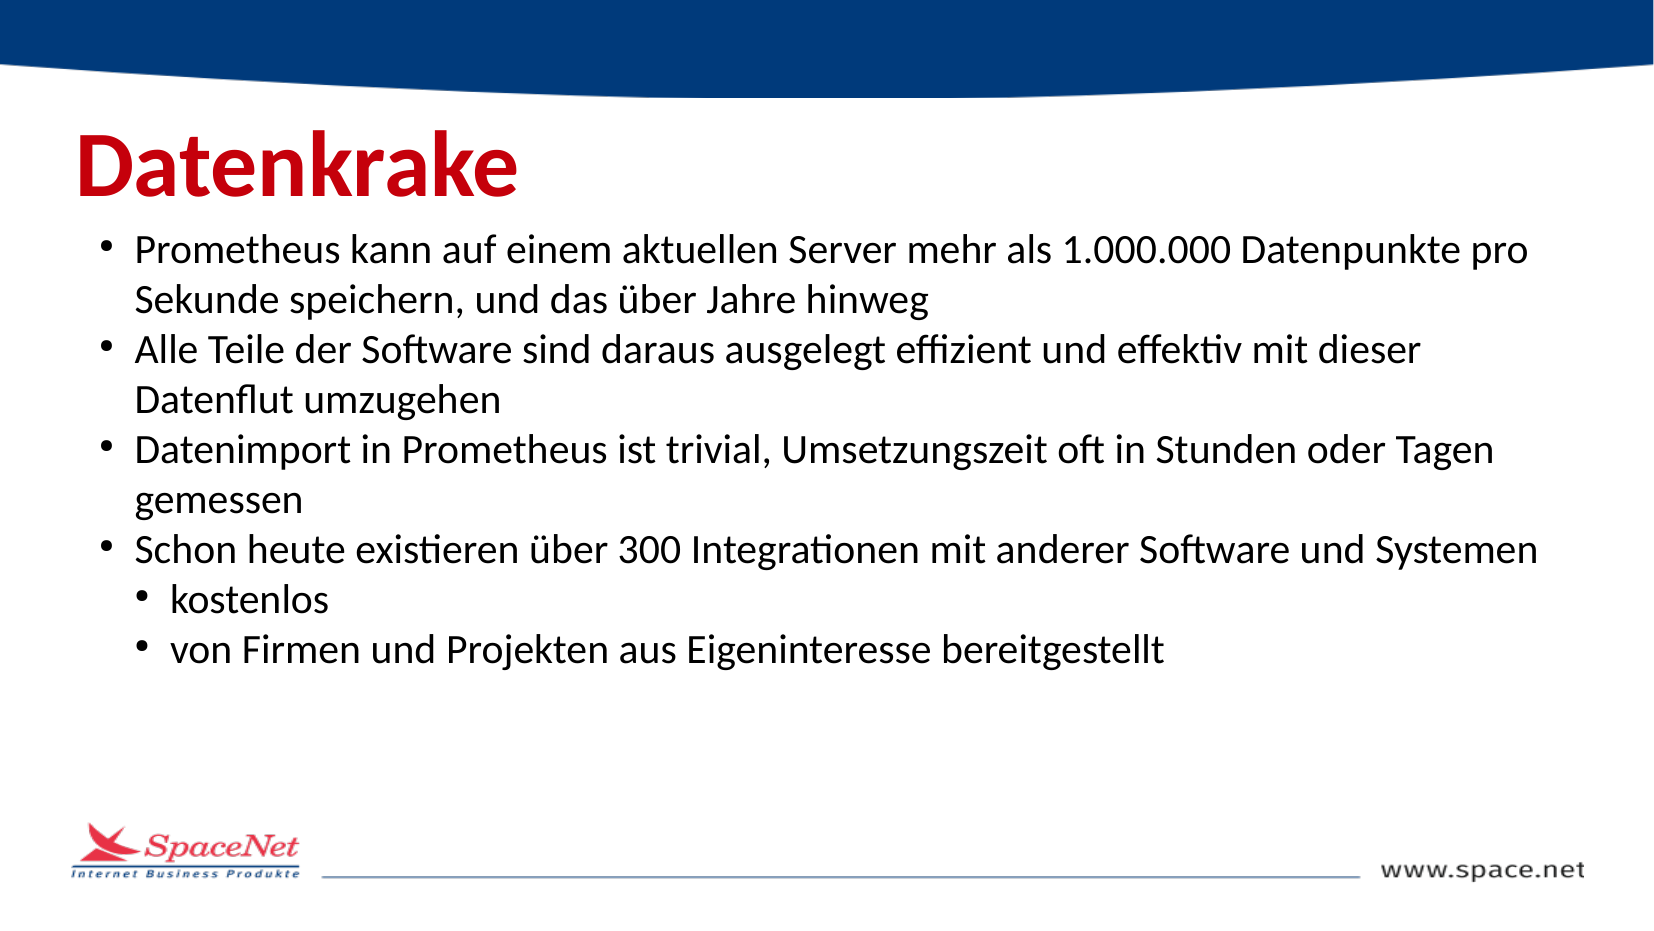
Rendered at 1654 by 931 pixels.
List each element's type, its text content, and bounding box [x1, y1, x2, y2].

text_box Datenkrake [60, 95, 1583, 223]
text_box Prometheus kann auf einem aktuellen Server mehr als 1.000.000 Datenpunkte pro Sekunde speichern, und das über Jahre hinweg Alle Teile der Software sind daraus ausgelegt effizient und effektiv mit dieser Datenflut umzugehen Datenimport in Prometheus ist trivial, Umsetzungszeit oft in Stunden oder Tagen gemessen Schon heute existieren über 300 Integrationen mit anderer Software und Systemen kostenlos von Firmen und Projekten aus Eigeninteresse bereitgestellt [84, 223, 1583, 680]
